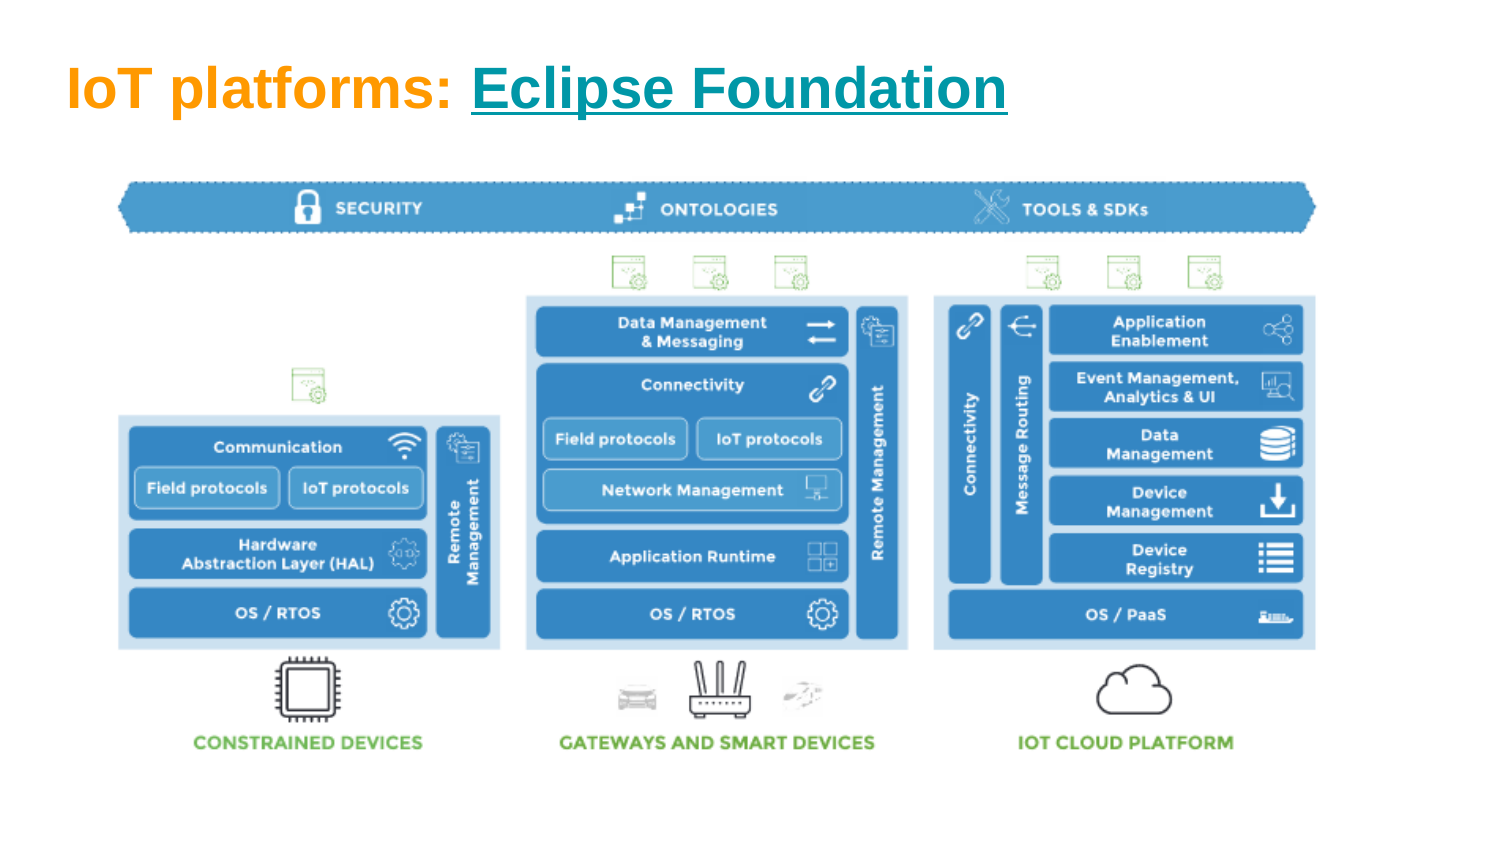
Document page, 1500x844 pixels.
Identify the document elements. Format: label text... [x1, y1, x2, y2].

title IoT platforms: Eclipse Foundation [51, 35, 1449, 130]
picture [98, 166, 1341, 770]
